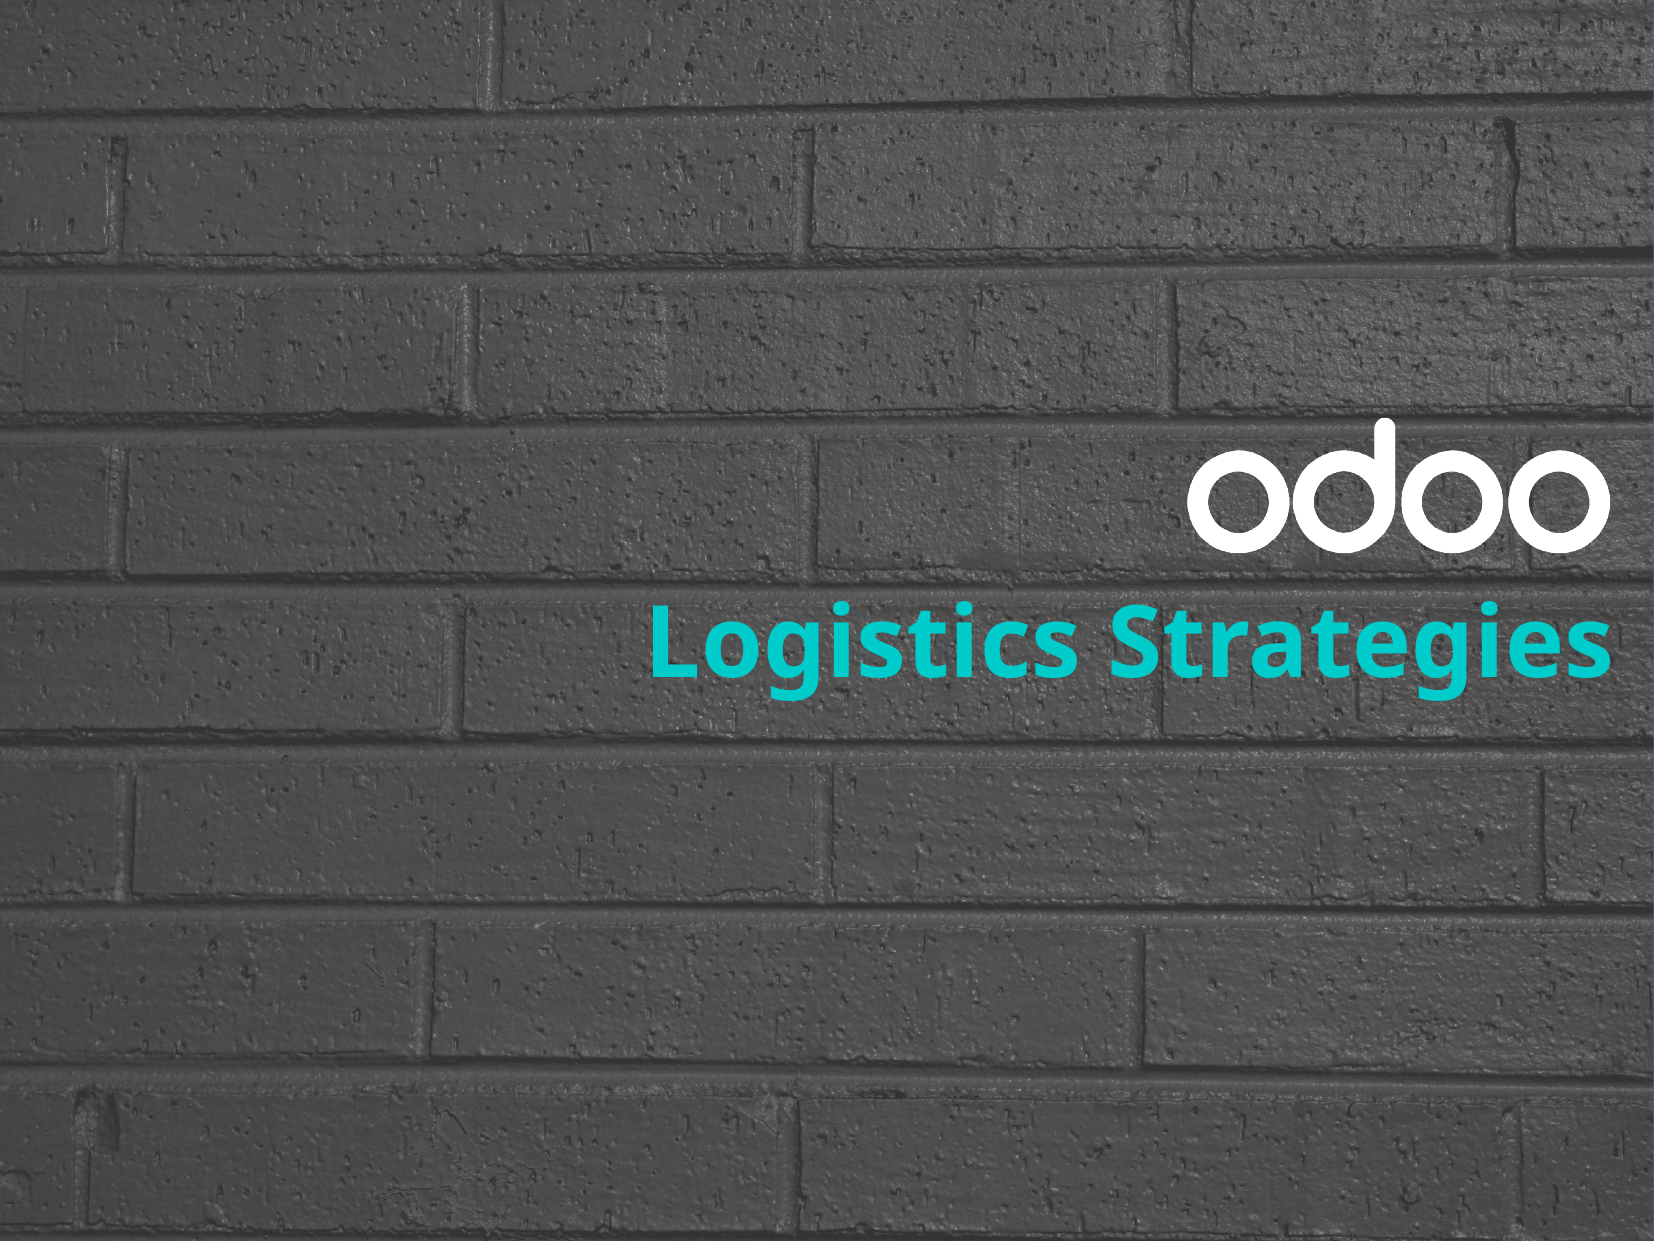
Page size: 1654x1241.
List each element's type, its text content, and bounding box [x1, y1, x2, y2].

picture [0, 0, 1654, 1241]
text_box Logistics Strategies [35, 562, 1630, 845]
